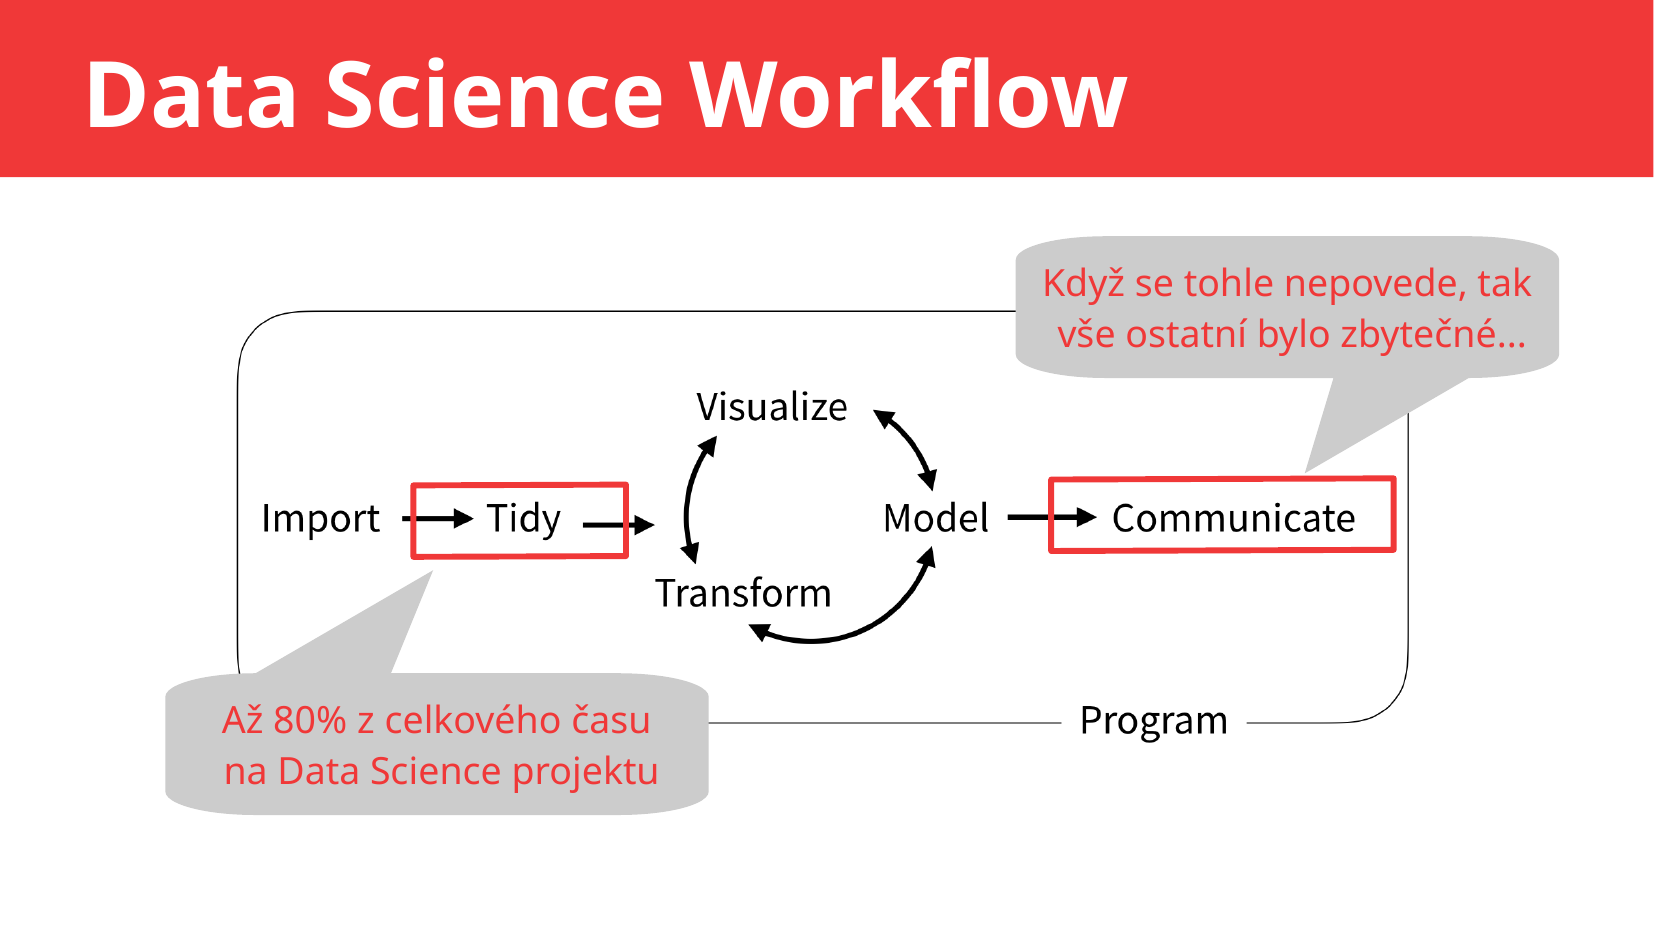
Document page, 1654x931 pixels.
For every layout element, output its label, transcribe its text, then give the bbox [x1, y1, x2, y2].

text_box Když se tohle nepovede, tak vše ostatní bylo zbytečné... [1015, 236, 1560, 474]
picture [197, 236, 1448, 810]
text_box Až 80% z celkového času na Data Science projektu [165, 570, 709, 816]
title Data Science Workflow [82, 14, 1571, 171]
